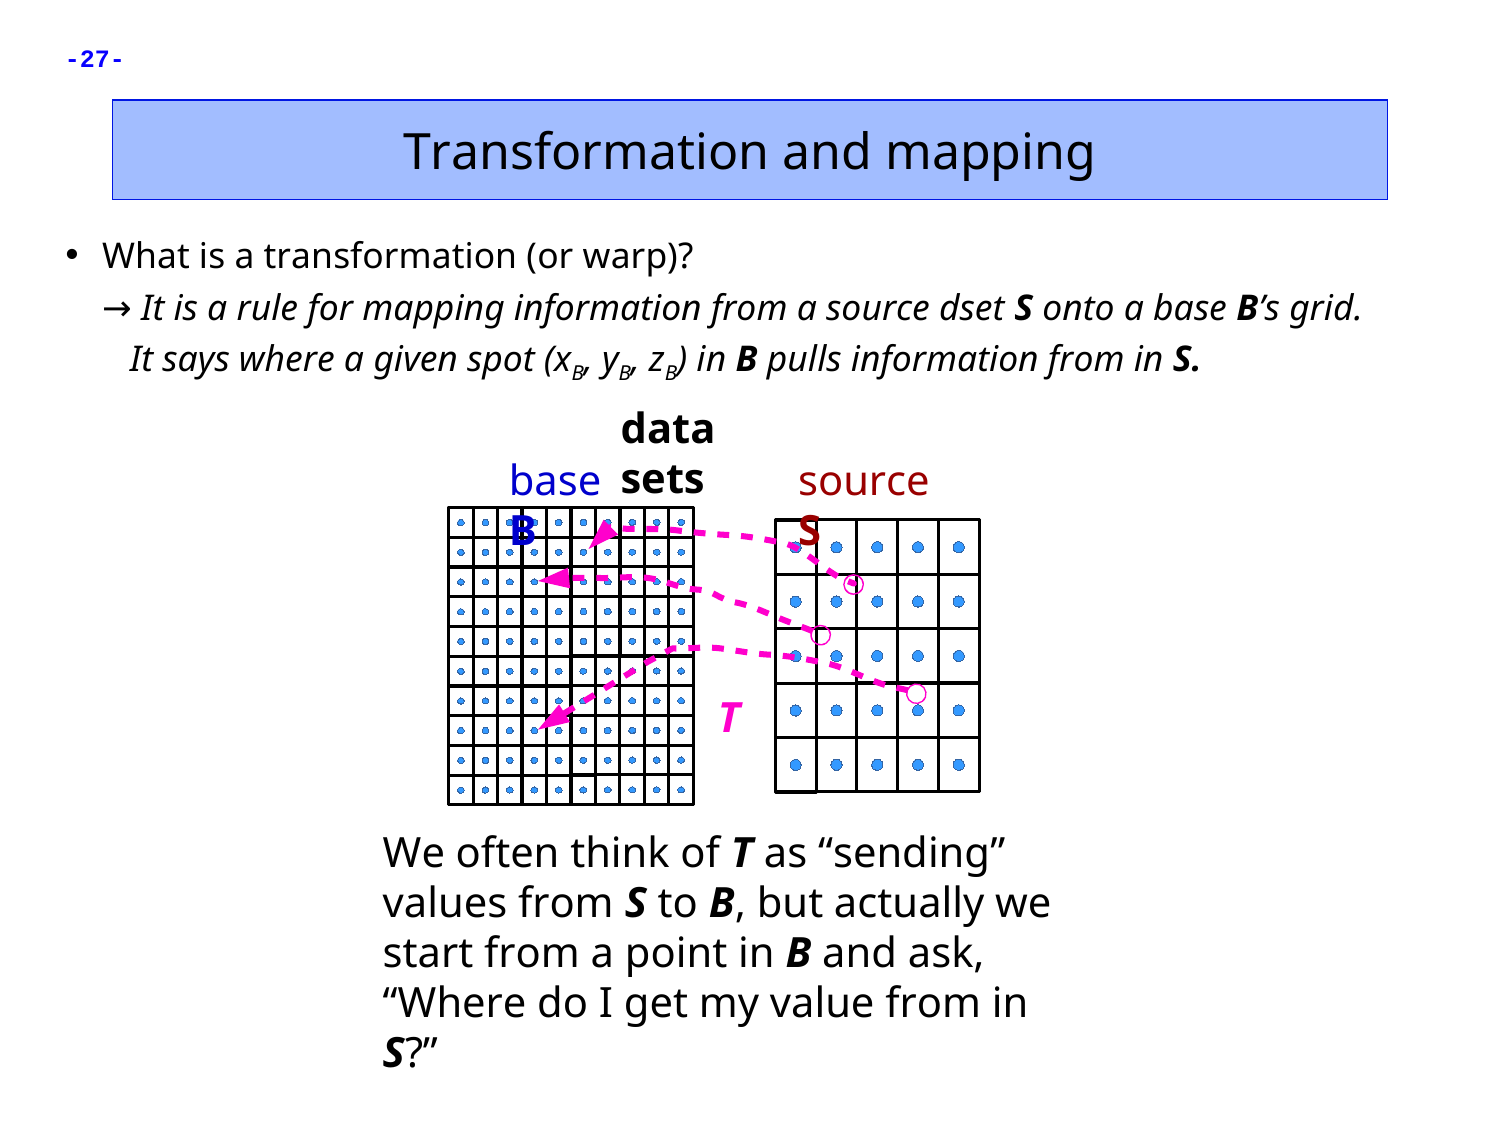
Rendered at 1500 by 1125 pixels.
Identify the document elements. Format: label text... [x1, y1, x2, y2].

text_box [580, 519, 587, 526]
text_box [677, 667, 685, 675]
text_box [677, 697, 685, 704]
text_box [677, 727, 685, 734]
text_box [580, 608, 587, 615]
text_box [653, 549, 661, 556]
text_box [628, 756, 636, 764]
text_box [653, 667, 661, 675]
text_box base B [491, 443, 652, 515]
text_box [871, 759, 883, 771]
text_box [457, 668, 465, 675]
text_box [953, 541, 965, 553]
text_box [791, 650, 802, 662]
text_box [482, 608, 489, 615]
text_box [953, 759, 965, 771]
text_box [912, 704, 924, 716]
text_box [912, 595, 924, 608]
text_box [871, 541, 883, 553]
text_box [677, 549, 685, 556]
text_box [677, 608, 685, 615]
text_box [953, 650, 965, 662]
text_box [830, 759, 843, 771]
text_box [912, 541, 924, 553]
text_box [506, 757, 514, 764]
text_box [555, 697, 563, 704]
text_box [530, 786, 538, 794]
text_box [579, 727, 587, 734]
text_box [604, 667, 612, 675]
text_box [912, 650, 924, 662]
text_box [580, 638, 587, 645]
text_box [482, 697, 489, 704]
text_box [653, 697, 661, 704]
text_box [653, 786, 661, 793]
text_box [628, 786, 636, 793]
text_box [555, 638, 563, 645]
text_box [628, 727, 636, 734]
text_box [830, 595, 843, 608]
text_box [580, 549, 587, 556]
text_box [530, 697, 538, 704]
text_box [653, 727, 661, 734]
text_box [457, 608, 465, 615]
text_box [628, 638, 636, 645]
text_box [604, 638, 612, 645]
text_box [604, 578, 612, 585]
text_box [530, 608, 538, 615]
text_box [653, 519, 661, 526]
text_box [628, 578, 636, 585]
text_box [530, 668, 538, 675]
text_box [628, 519, 636, 525]
text_box [506, 638, 514, 645]
text_box [653, 578, 661, 585]
text_box [604, 786, 612, 793]
text_box [530, 638, 538, 645]
text_box [579, 786, 587, 794]
text_box [457, 787, 465, 794]
text_box [579, 668, 587, 675]
text_box [953, 595, 965, 608]
text_box [580, 579, 587, 585]
text_box [506, 786, 514, 794]
text_box [482, 578, 489, 585]
text_box What is a transformation (or warp)? → It is a rule for mapping information from a source dset S onto a base B’s grid. It says where a given spot (xB, yB, zB) in B pulls information from in S. [49, 226, 1469, 435]
text_box [482, 549, 489, 556]
text_box [604, 608, 612, 615]
text_box T [703, 683, 762, 749]
text_box [482, 757, 489, 764]
text_box [457, 697, 465, 705]
text_box [830, 650, 843, 662]
text_box [482, 638, 489, 645]
text_box Transformation and mapping [112, 99, 1388, 200]
text_box [506, 608, 514, 615]
text_box [604, 757, 612, 764]
text_box [790, 704, 802, 717]
text_box [604, 727, 612, 734]
text_box [555, 549, 563, 556]
text_box [457, 549, 465, 556]
text_box [830, 541, 843, 553]
text_box [677, 578, 685, 585]
text_box [457, 727, 465, 734]
text_box [506, 697, 514, 704]
text_box [555, 727, 563, 734]
text_box [482, 519, 489, 526]
text_box We often think of T as “sending” values from S to B, but actually we start from a point in B and ask, “Where do I get my value from in S?” [365, 815, 1107, 1110]
text_box [871, 704, 883, 716]
text_box [677, 756, 685, 764]
text_box [530, 727, 538, 734]
text_box [604, 697, 612, 704]
text_box [653, 638, 661, 645]
text_box [506, 727, 514, 734]
text_box [482, 668, 489, 675]
text_box [530, 757, 538, 764]
text_box [506, 549, 514, 556]
text_box [628, 608, 636, 615]
text_box [506, 519, 512, 526]
text_box [530, 578, 538, 585]
text_box [482, 727, 489, 734]
text_box [912, 759, 924, 771]
text_box [506, 578, 514, 585]
text_box [579, 697, 585, 704]
text_box [677, 786, 685, 793]
text_box [790, 541, 802, 553]
text_box [482, 786, 489, 794]
text_box [555, 519, 563, 526]
text_box [871, 650, 883, 662]
text_box [457, 578, 465, 586]
text_box [579, 757, 587, 764]
text_box [555, 608, 563, 615]
text_box [555, 757, 563, 764]
text_box [555, 786, 563, 794]
text_box [871, 595, 883, 608]
text_box [506, 668, 514, 675]
text_box [457, 519, 465, 526]
text_box [530, 549, 538, 556]
text_box [604, 549, 612, 556]
text_box [653, 608, 661, 615]
text_box [830, 704, 843, 716]
text_box data sets [603, 391, 816, 463]
text_box [628, 697, 636, 704]
text_box [457, 638, 465, 645]
text_box [555, 668, 563, 675]
text_box [628, 549, 636, 556]
text_box [653, 756, 661, 764]
text_box [677, 638, 685, 645]
text_box [677, 519, 685, 526]
text_box source S [780, 443, 974, 515]
text_box [790, 759, 802, 771]
text_box [457, 757, 465, 764]
text_box [532, 519, 538, 526]
text_box [953, 704, 965, 716]
text_box [790, 596, 802, 608]
